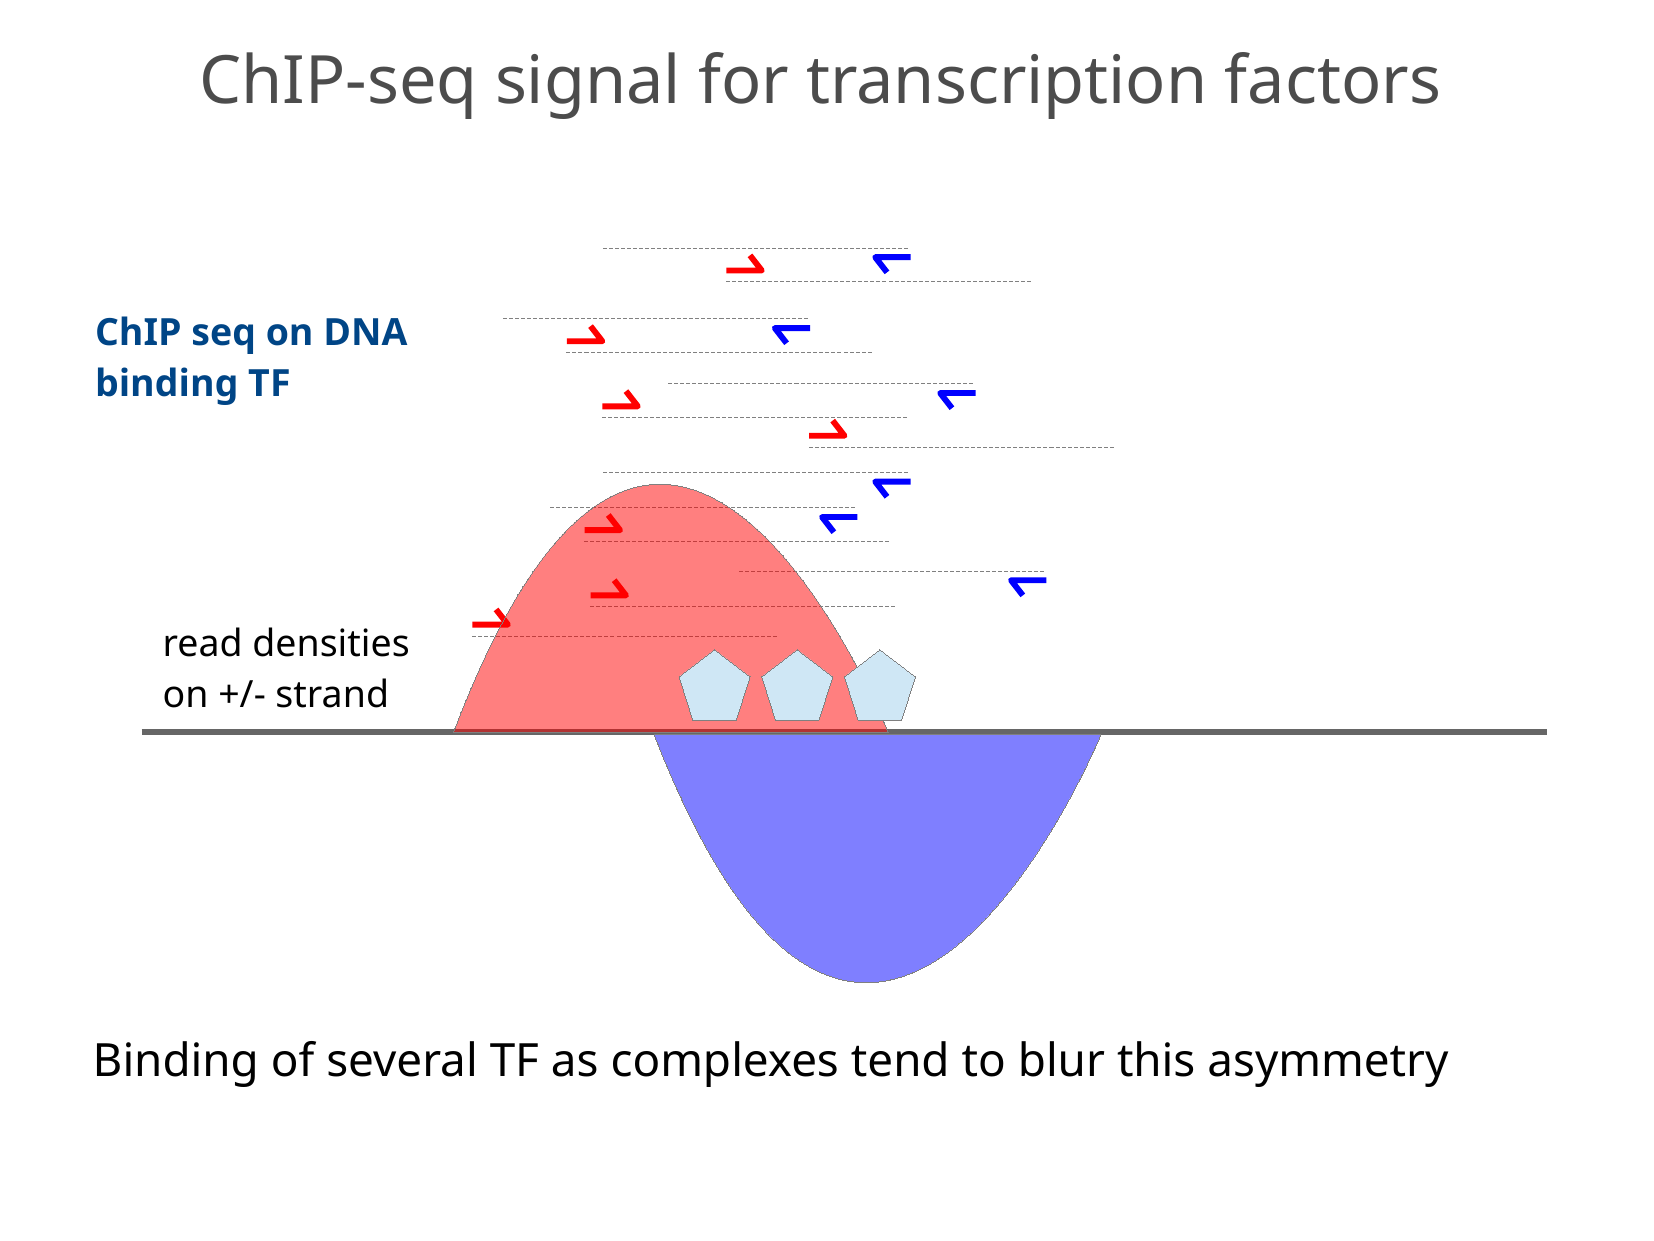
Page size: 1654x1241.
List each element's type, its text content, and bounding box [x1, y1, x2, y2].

text_box [654, 734, 1101, 983]
text_box ChIP seq on DNA binding TF [80, 297, 464, 401]
title ChIP-seq signal for transcription factors [76, 2, 1565, 154]
text_box [453, 484, 916, 733]
text_box Binding of several TF as complexes tend to blur this asymmetry [77, 1020, 1570, 1119]
text_box read densities on +/- strand [147, 609, 443, 713]
